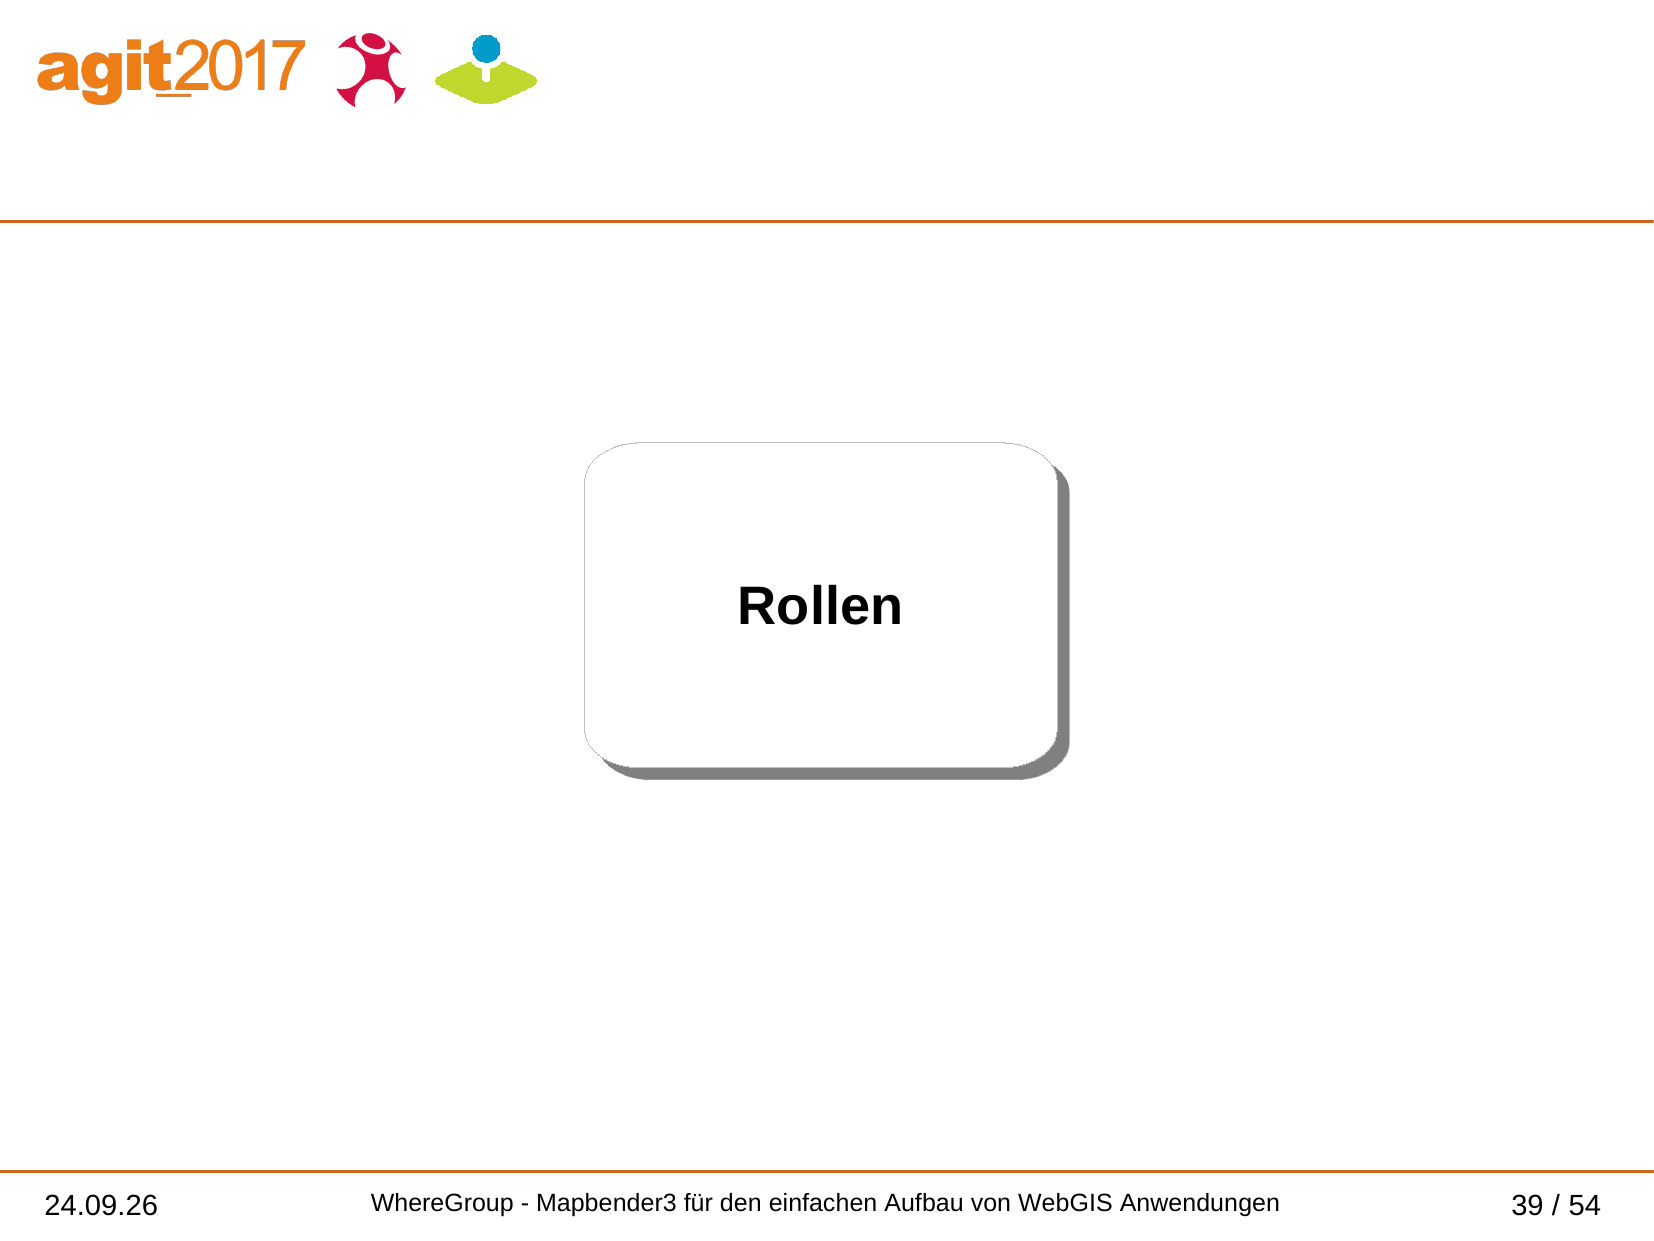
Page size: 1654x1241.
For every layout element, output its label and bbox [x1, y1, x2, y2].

picture [435, 35, 538, 104]
subtitle [76, 177, 1565, 1173]
picture [35, 23, 308, 107]
